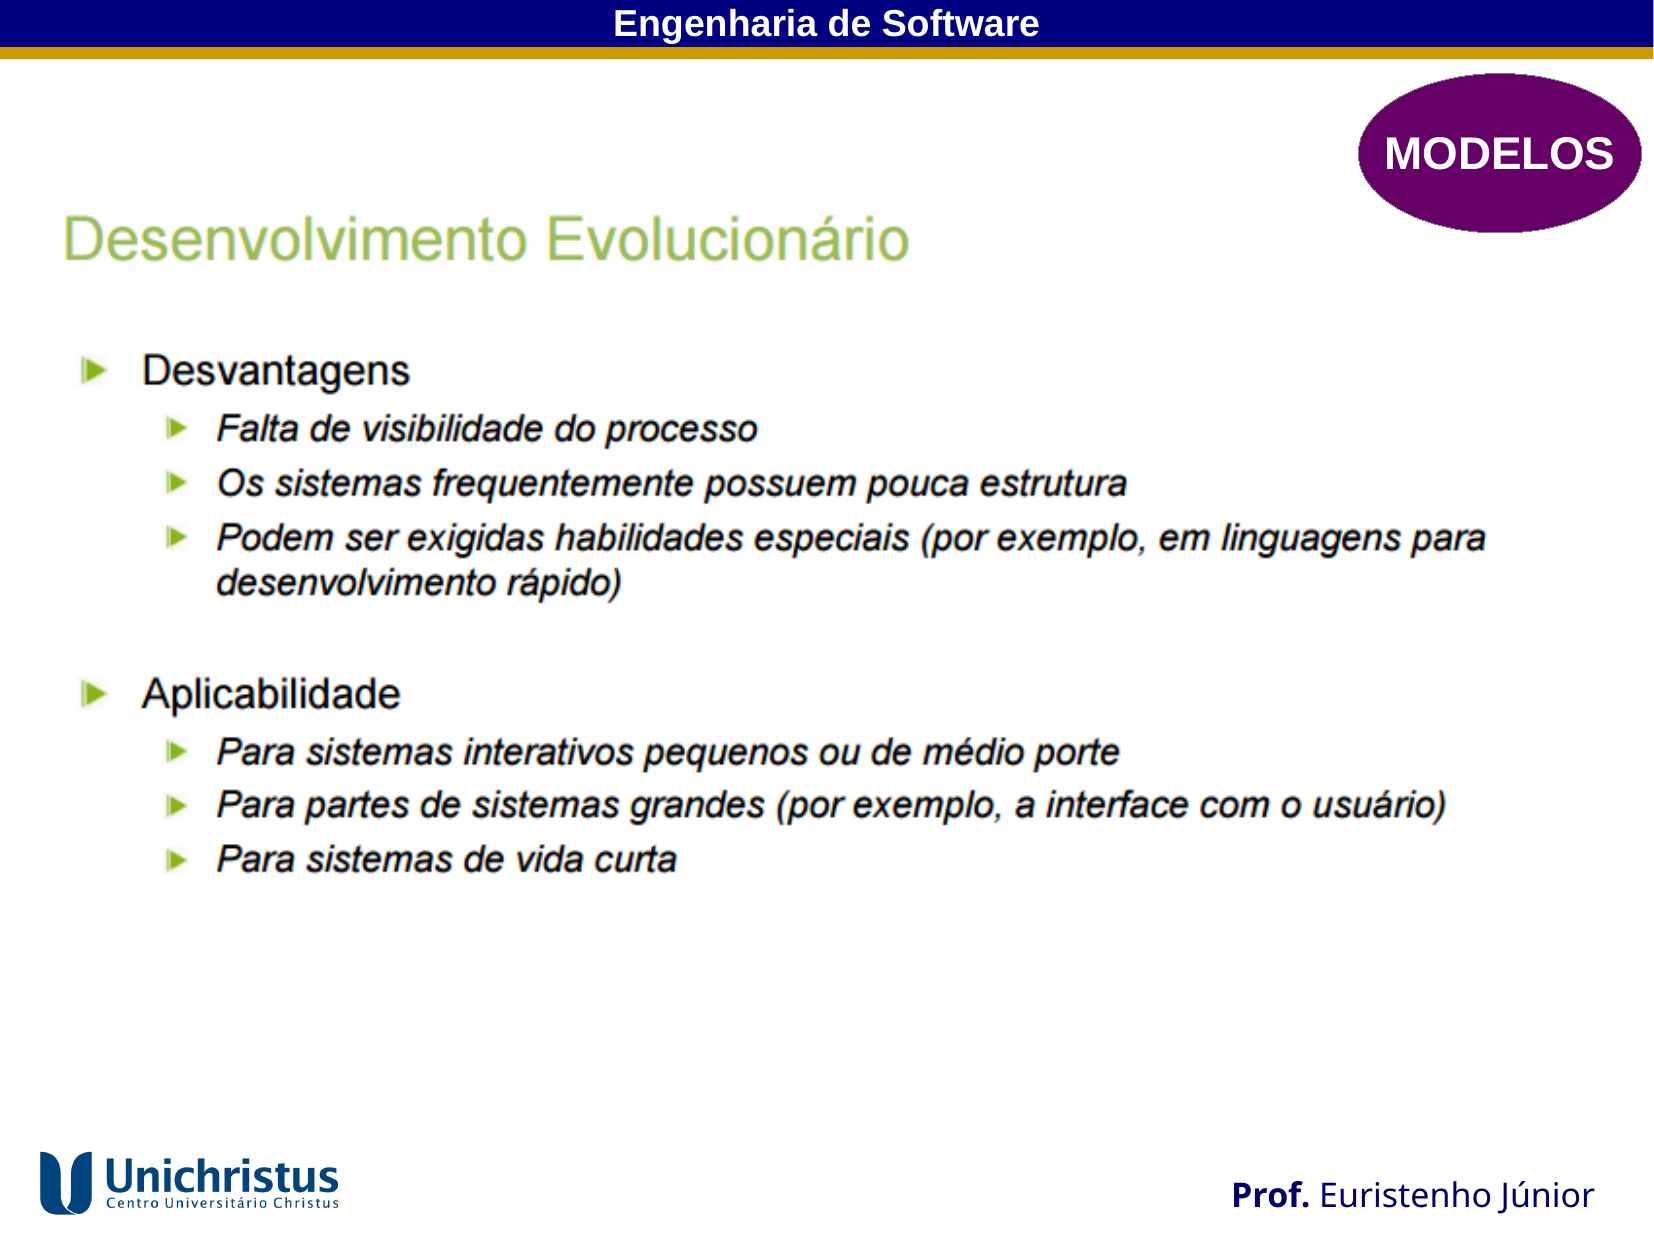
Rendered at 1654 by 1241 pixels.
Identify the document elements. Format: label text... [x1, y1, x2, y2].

text_box Prof. Euristenho Júnior [1216, 1163, 1654, 1224]
text_box MODELOS [1358, 73, 1642, 233]
picture [35, 200, 1594, 921]
picture [35, 1148, 343, 1217]
text_box [0, 47, 1654, 60]
text_box Engenharia de Software [0, 0, 1654, 47]
